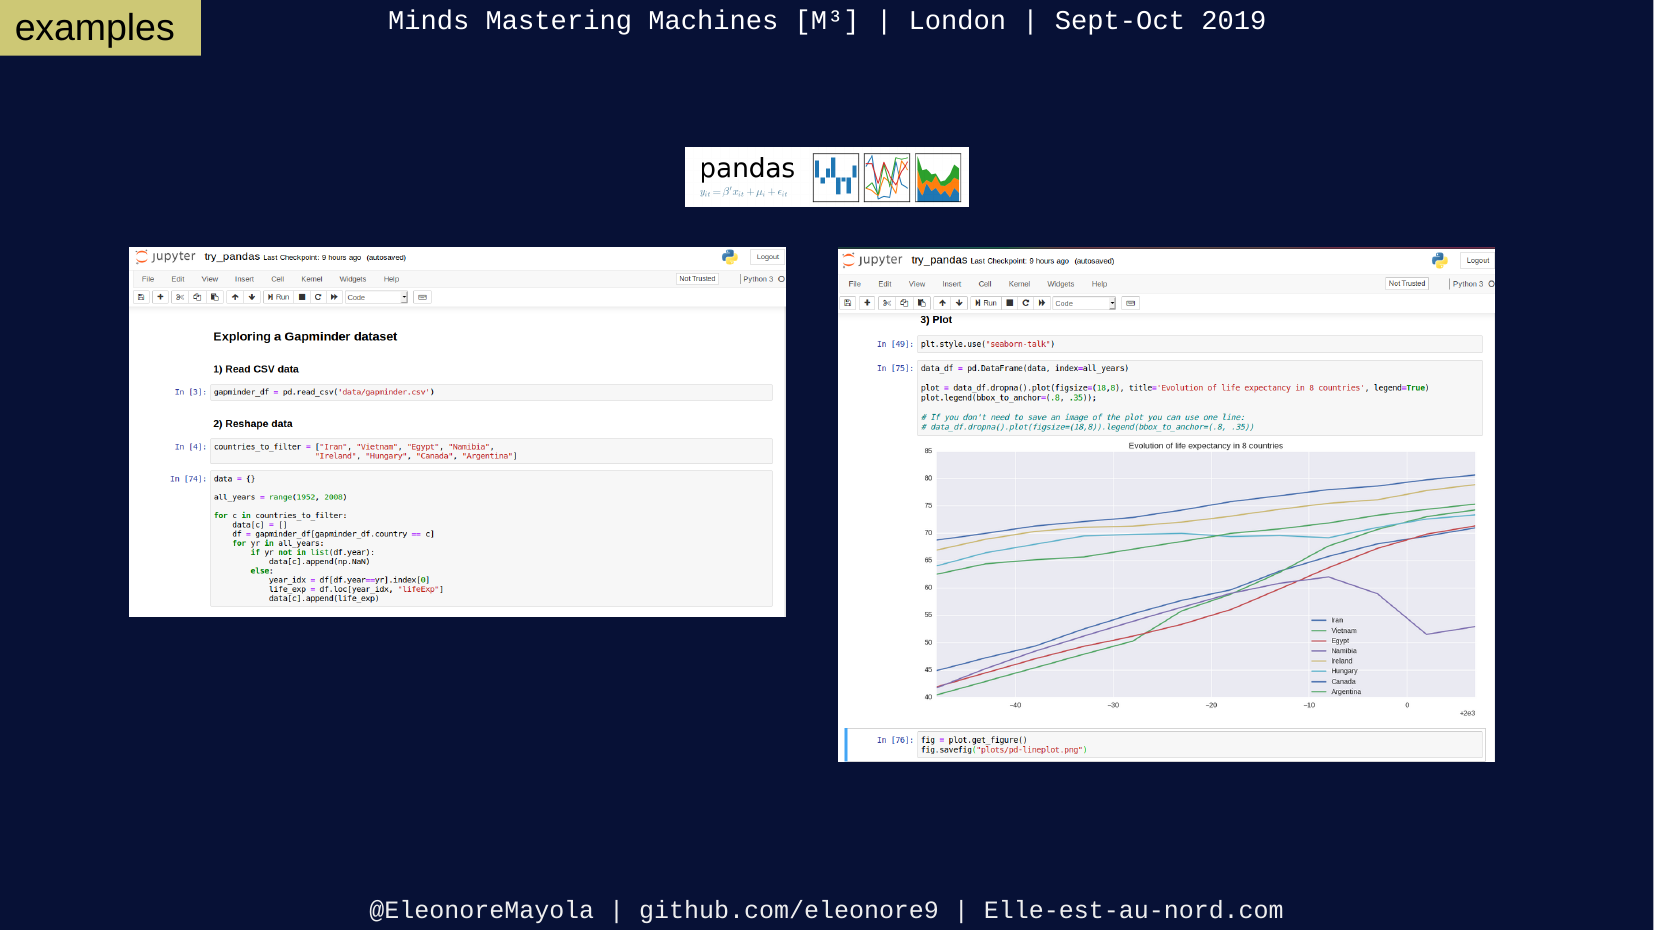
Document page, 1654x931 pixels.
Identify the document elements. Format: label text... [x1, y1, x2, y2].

picture [129, 247, 786, 617]
picture [838, 247, 1495, 762]
text_box Minds Mastering Machines [M³] | London | Sept-Oct 2019 [265, 0, 1388, 60]
text_box examples [0, 0, 201, 56]
picture [685, 147, 969, 207]
text_box @EleonoreMayola | github.com/eleonore9 | Elle-est-au-nord.com [295, 862, 1359, 931]
